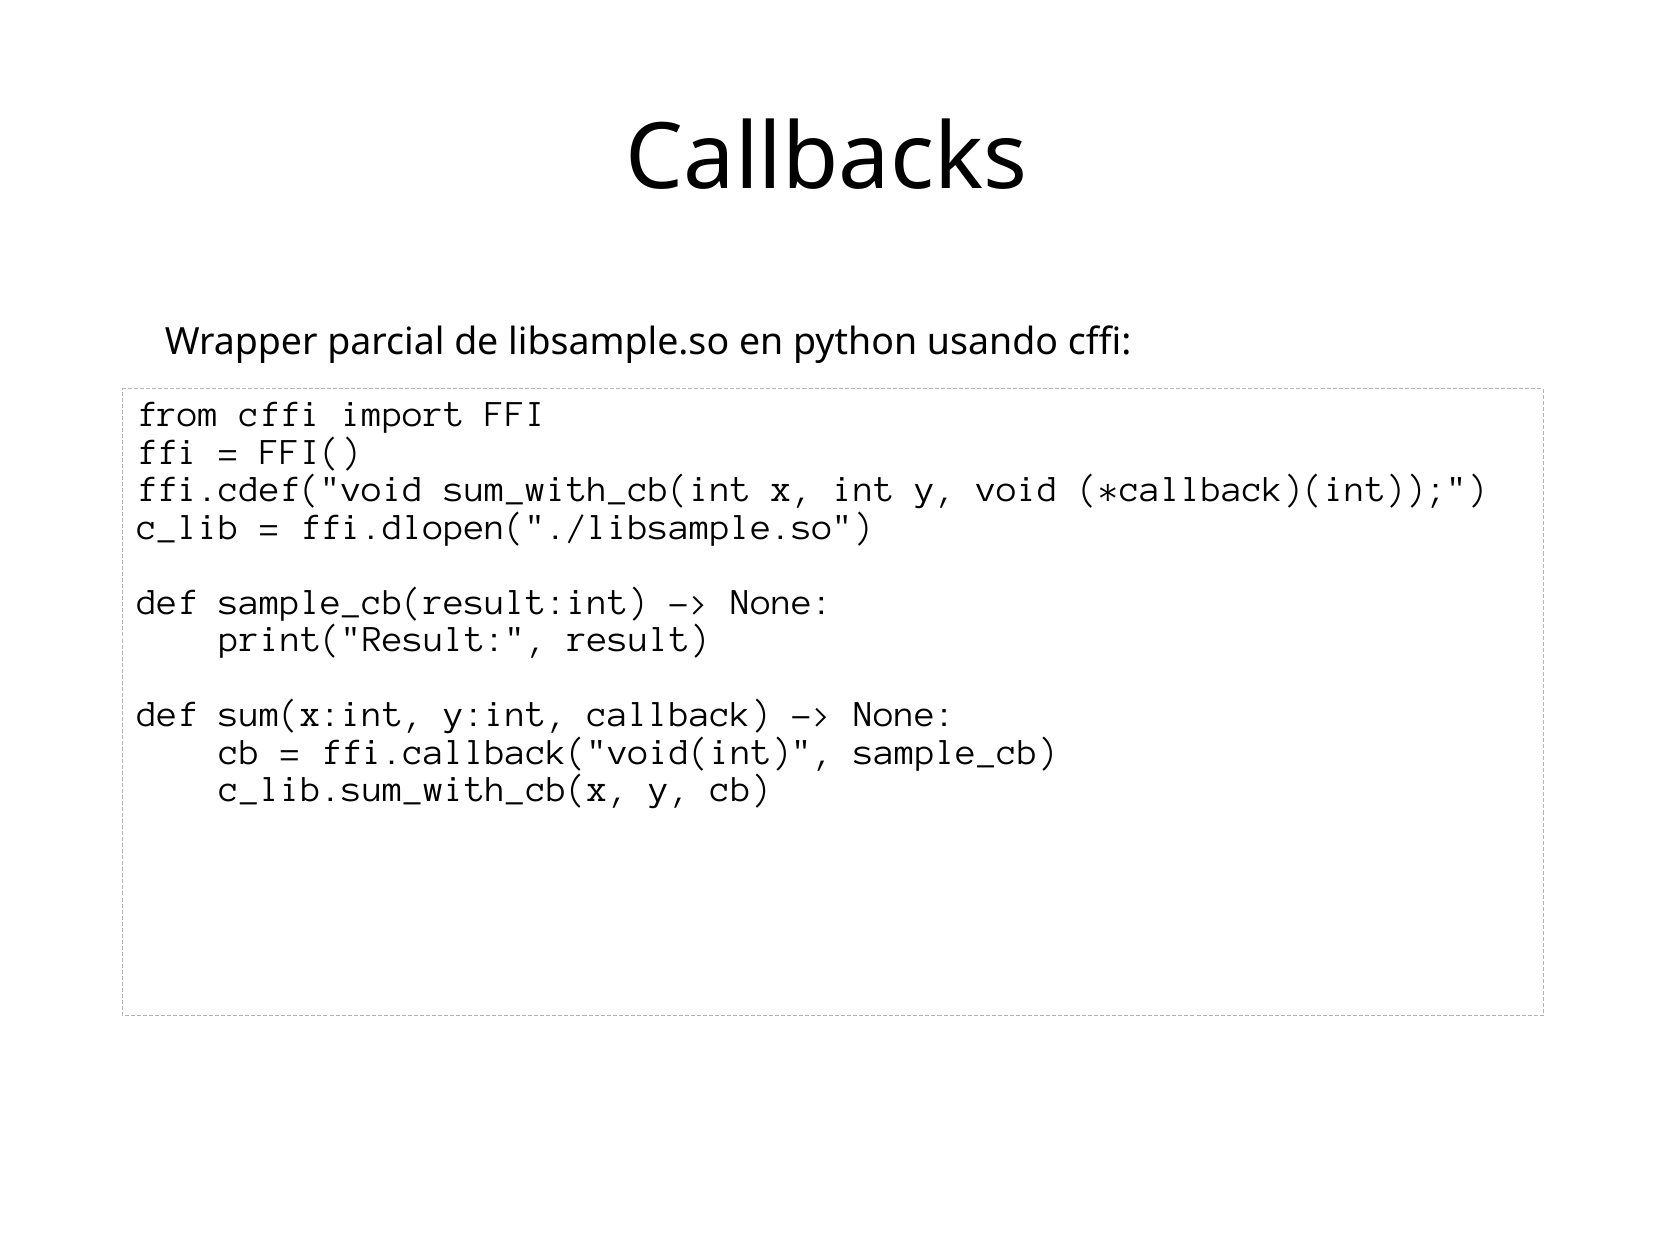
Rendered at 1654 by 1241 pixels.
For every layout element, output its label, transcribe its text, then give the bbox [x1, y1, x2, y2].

text_box from cffi import FFI ffi = FFI() ffi.cdef("void sum_with_cb(int x, int y, void (*callback)(int));") c_lib = ffi.dlopen("./libsample.so") def sample_cb(result:int) -> None: print("Result:", result) def sum(x:int, y:int, callback) -> None: cb = ffi.callback("void(int)", sample_cb) c_lib.sum_with_cb(x, y, cb) [122, 388, 1544, 817]
title Callbacks [82, 49, 1571, 257]
text_box Wrapper parcial de libsample.so en python usando cffi: [150, 307, 1058, 367]
